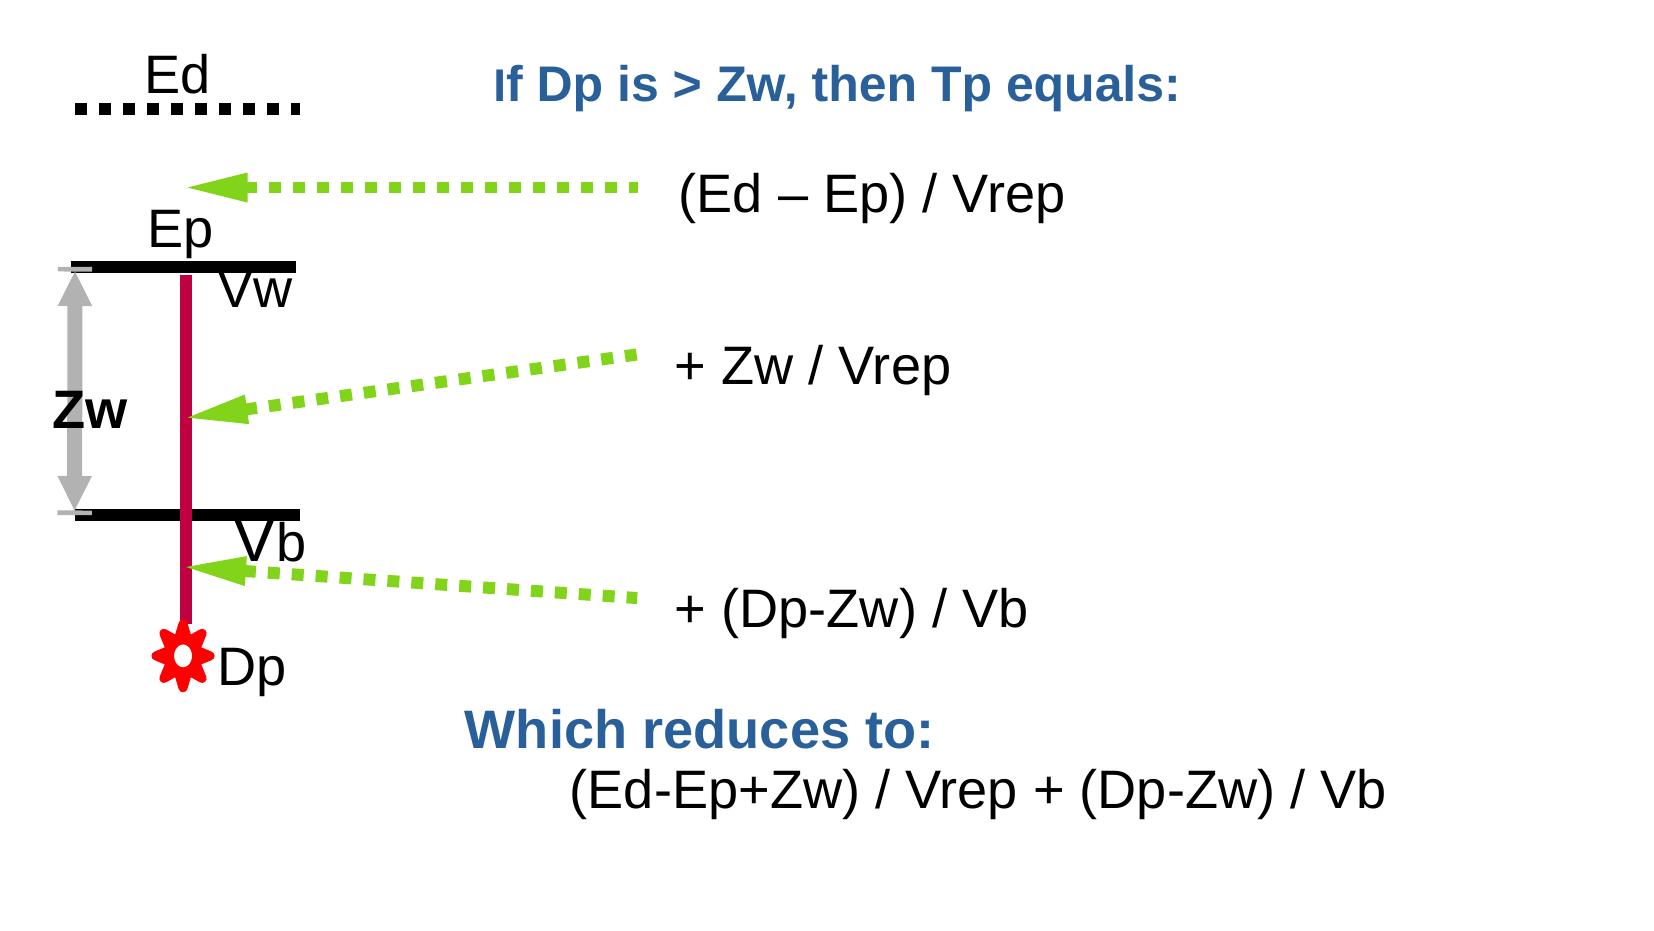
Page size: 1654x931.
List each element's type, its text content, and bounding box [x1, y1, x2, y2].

text_box If Dp is > Zw, then Tp equals: (Ed – Ep) / Vrep + Zw / Vrep + (Dp-Zw) / Vb Which reduces to: (Ed-Ep+Zw) / Vrep + (Dp-Zw) / Vb [300, 0, 1613, 931]
text_box Ed Ep Vw Zw Vb Dp [37, 37, 338, 931]
